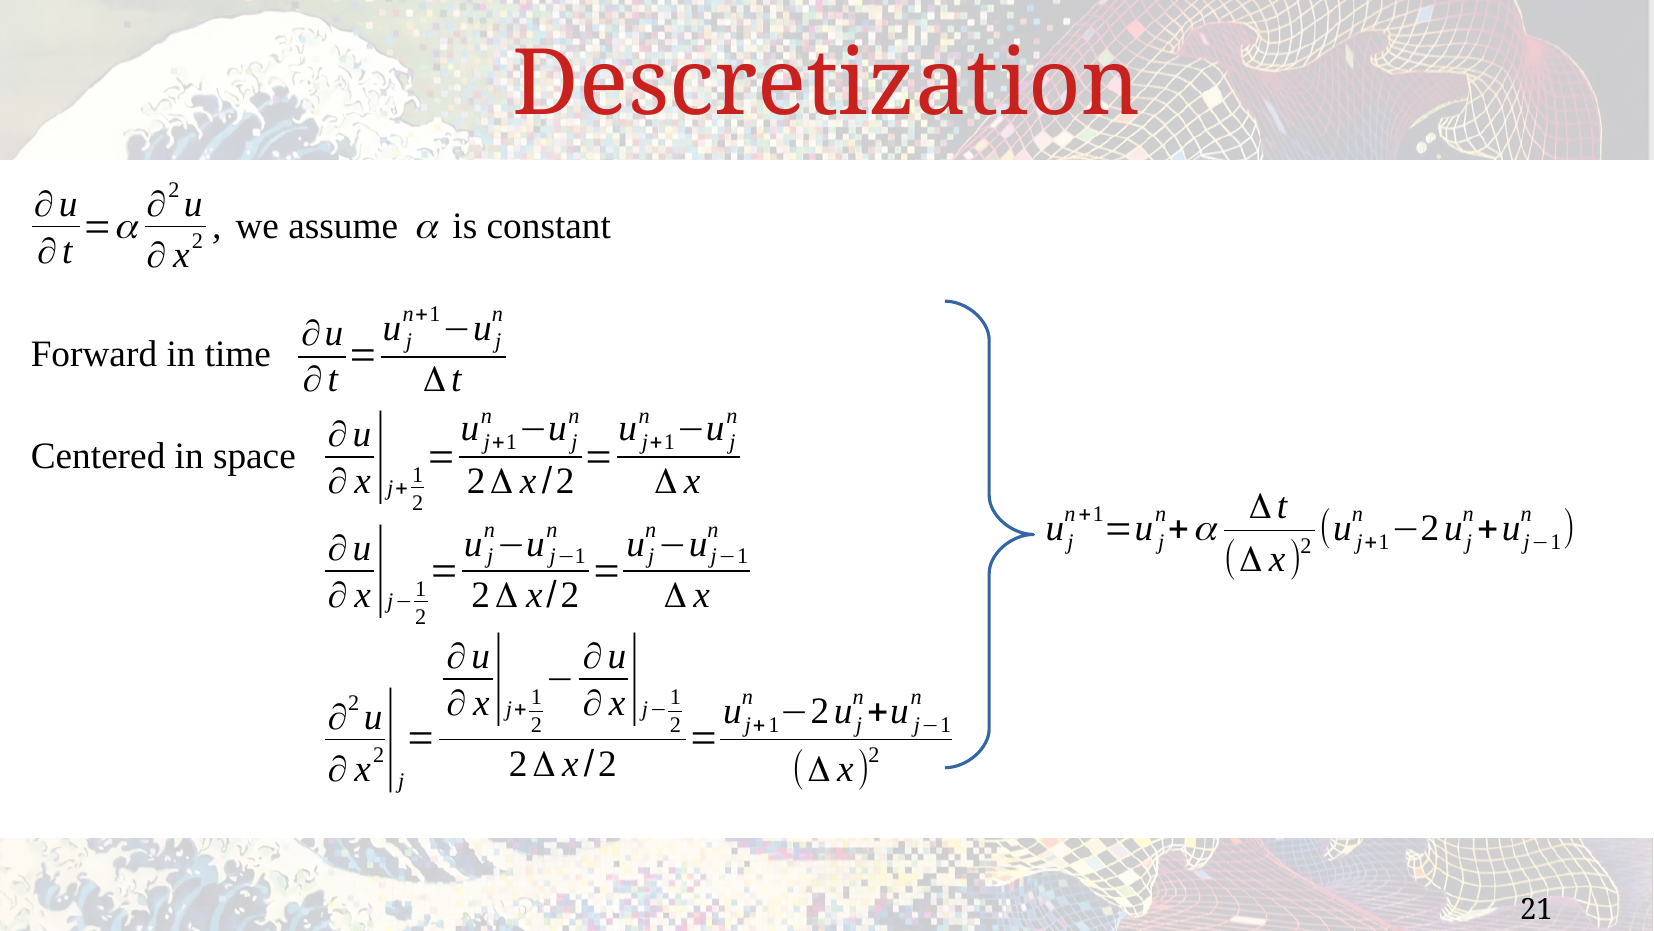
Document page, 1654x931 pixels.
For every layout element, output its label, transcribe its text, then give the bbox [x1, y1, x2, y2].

chart [24, 177, 621, 277]
chart [1039, 485, 1582, 583]
chart [24, 301, 961, 794]
title Descretization [0, 1, 1654, 157]
